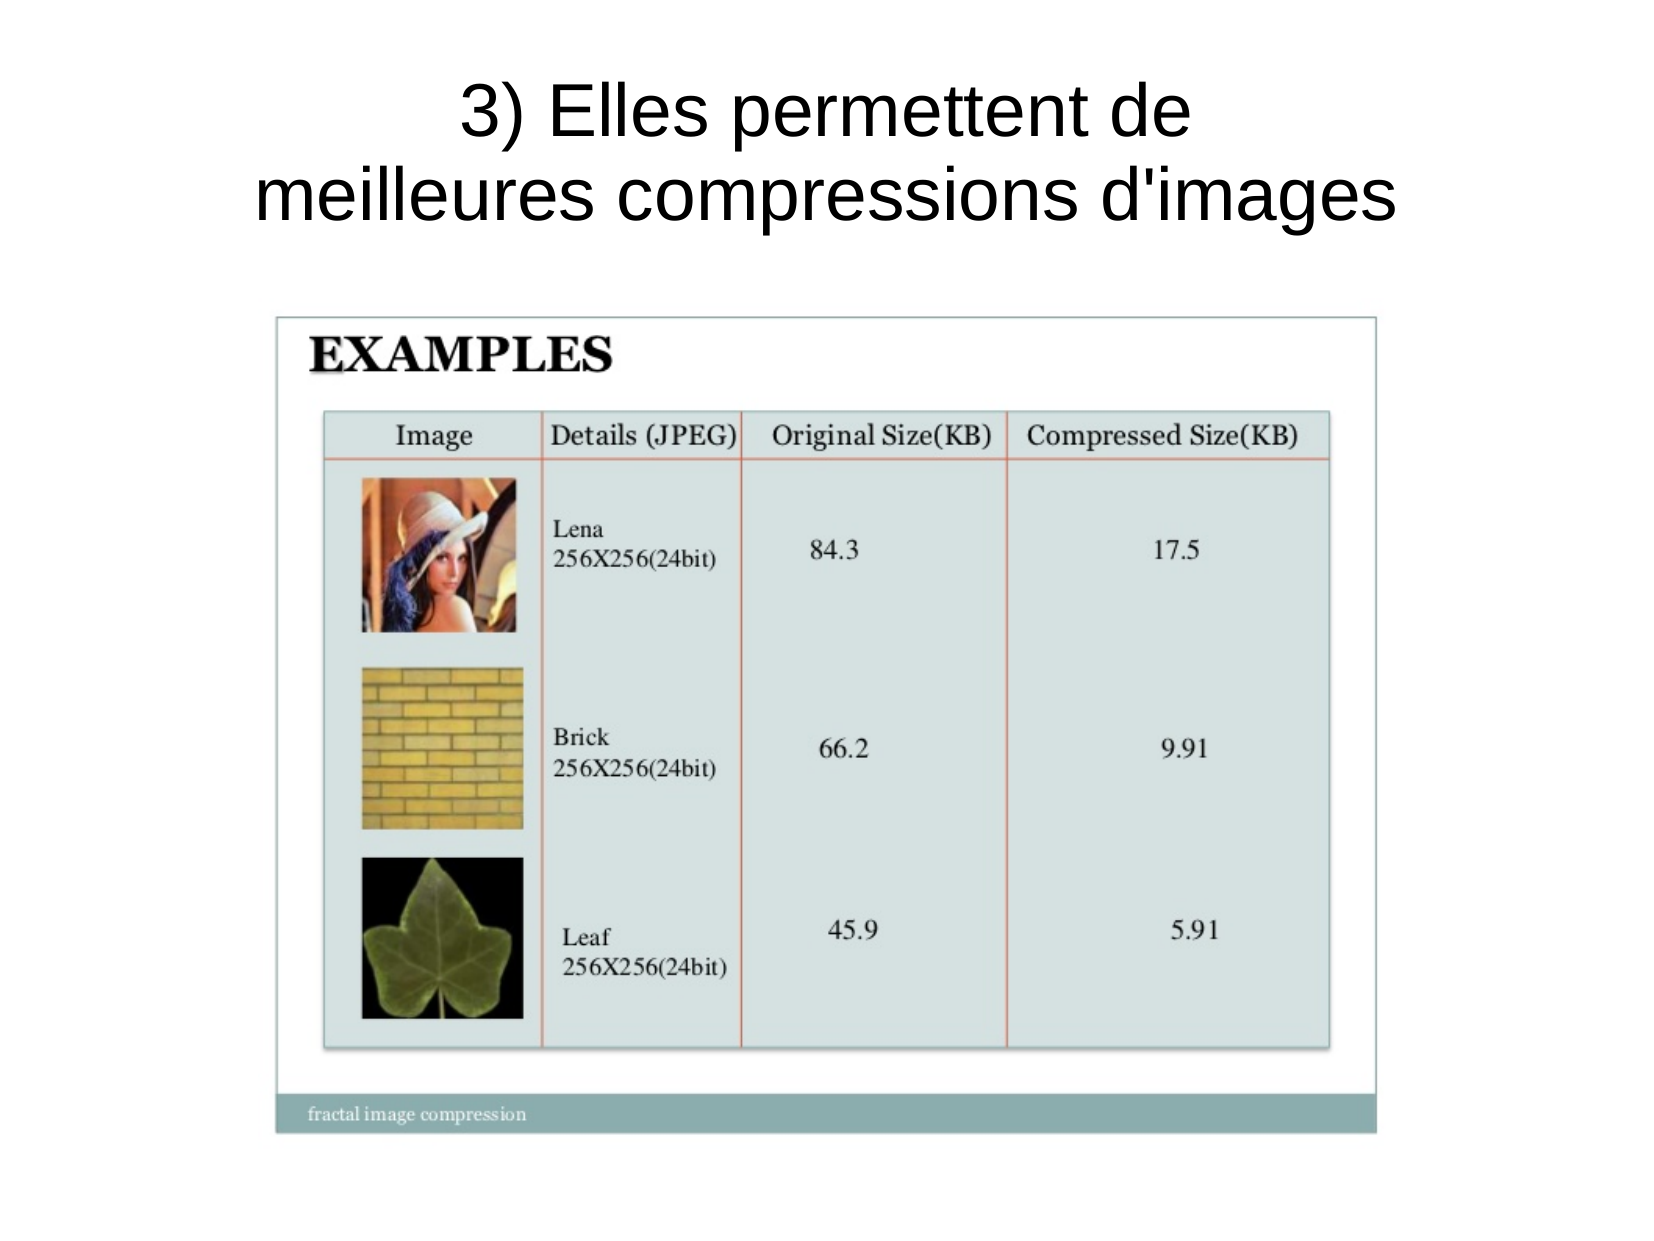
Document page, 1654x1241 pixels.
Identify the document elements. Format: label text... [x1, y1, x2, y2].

picture [258, 298, 1396, 1152]
title 3) Elles permettent de meilleures compressions d'images [82, 49, 1571, 257]
